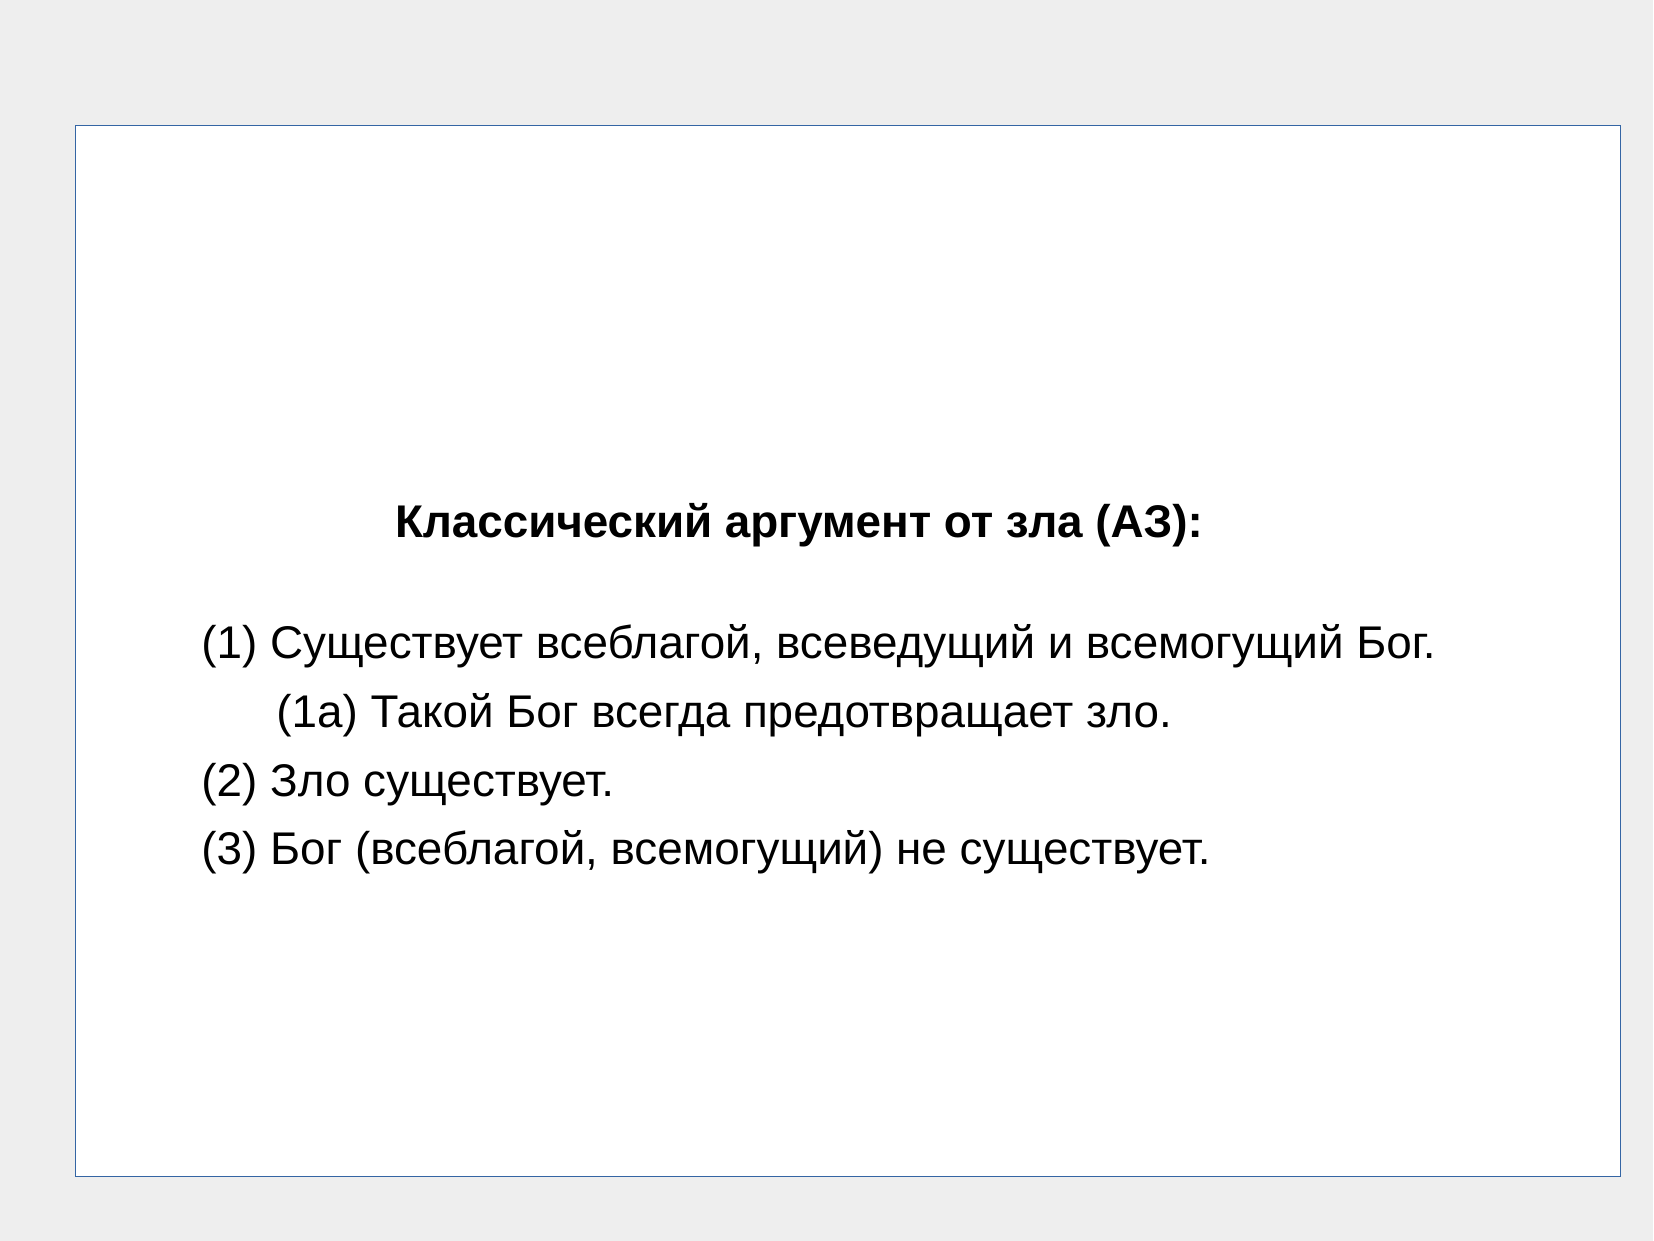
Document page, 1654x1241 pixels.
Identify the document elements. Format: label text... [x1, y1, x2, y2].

subtitle Классический аргумент от зла (АЗ): (1) Существует всеблагой, всеведущий и всемогущий Бог. (1а) Такой Бог всегда предотвращает зло. (2) Зло существует. (3) Бог (всеблагой, всемогущий) не существует. [126, 240, 1486, 1126]
text_box [75, 125, 1621, 1177]
